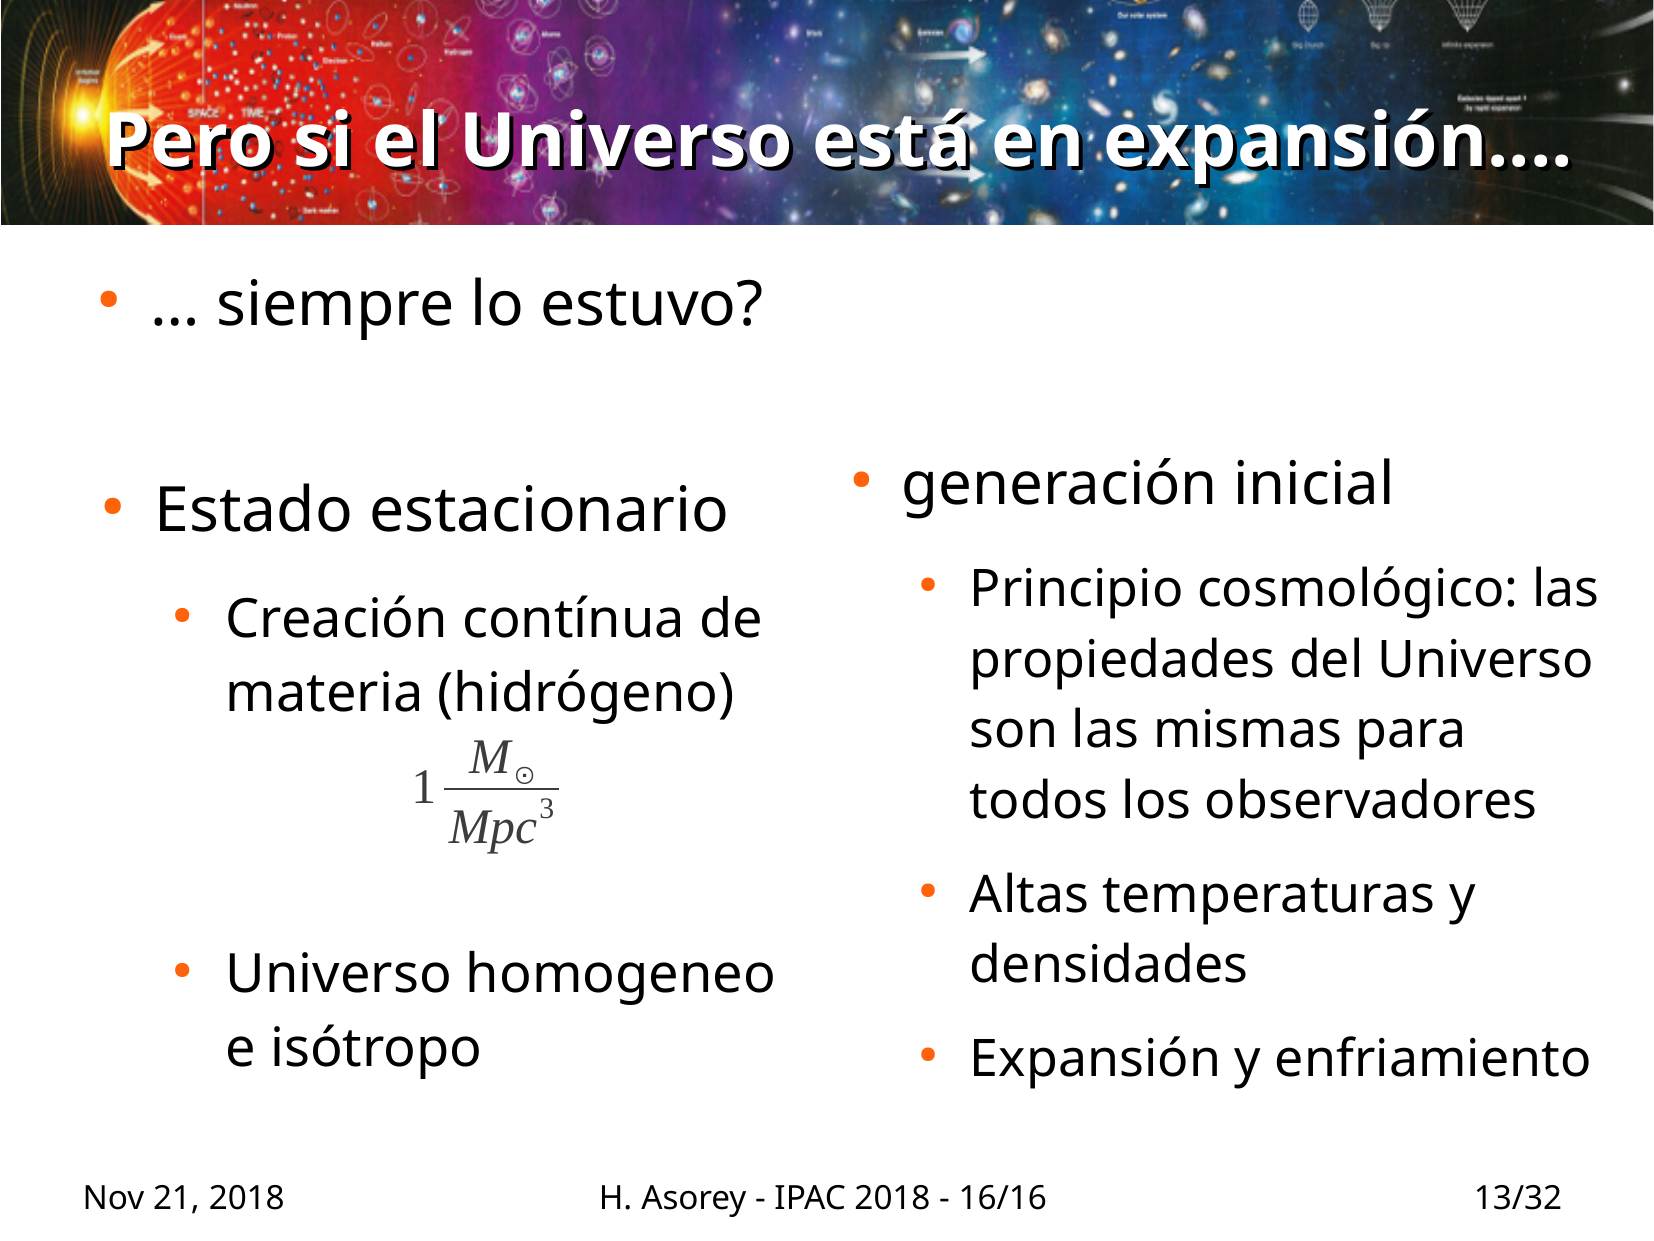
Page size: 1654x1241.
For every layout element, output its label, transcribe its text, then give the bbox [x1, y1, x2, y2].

list … siempre lo estuvo? [79, 258, 1568, 541]
title Pero si el Universo está en expansión.... [86, 49, 1576, 226]
picture [1, 0, 1654, 225]
chart [405, 729, 567, 856]
list Estado estacionario Creación contínua de materia (hidrógeno) Universo homogeneo e isótropo [83, 541, 811, 1165]
list generación inicial Principio cosmológico: las propiedades del Universo son las mismas para todos los observadores Altas temperaturas y densidades Expansión y enfriamiento [833, 440, 1606, 1156]
